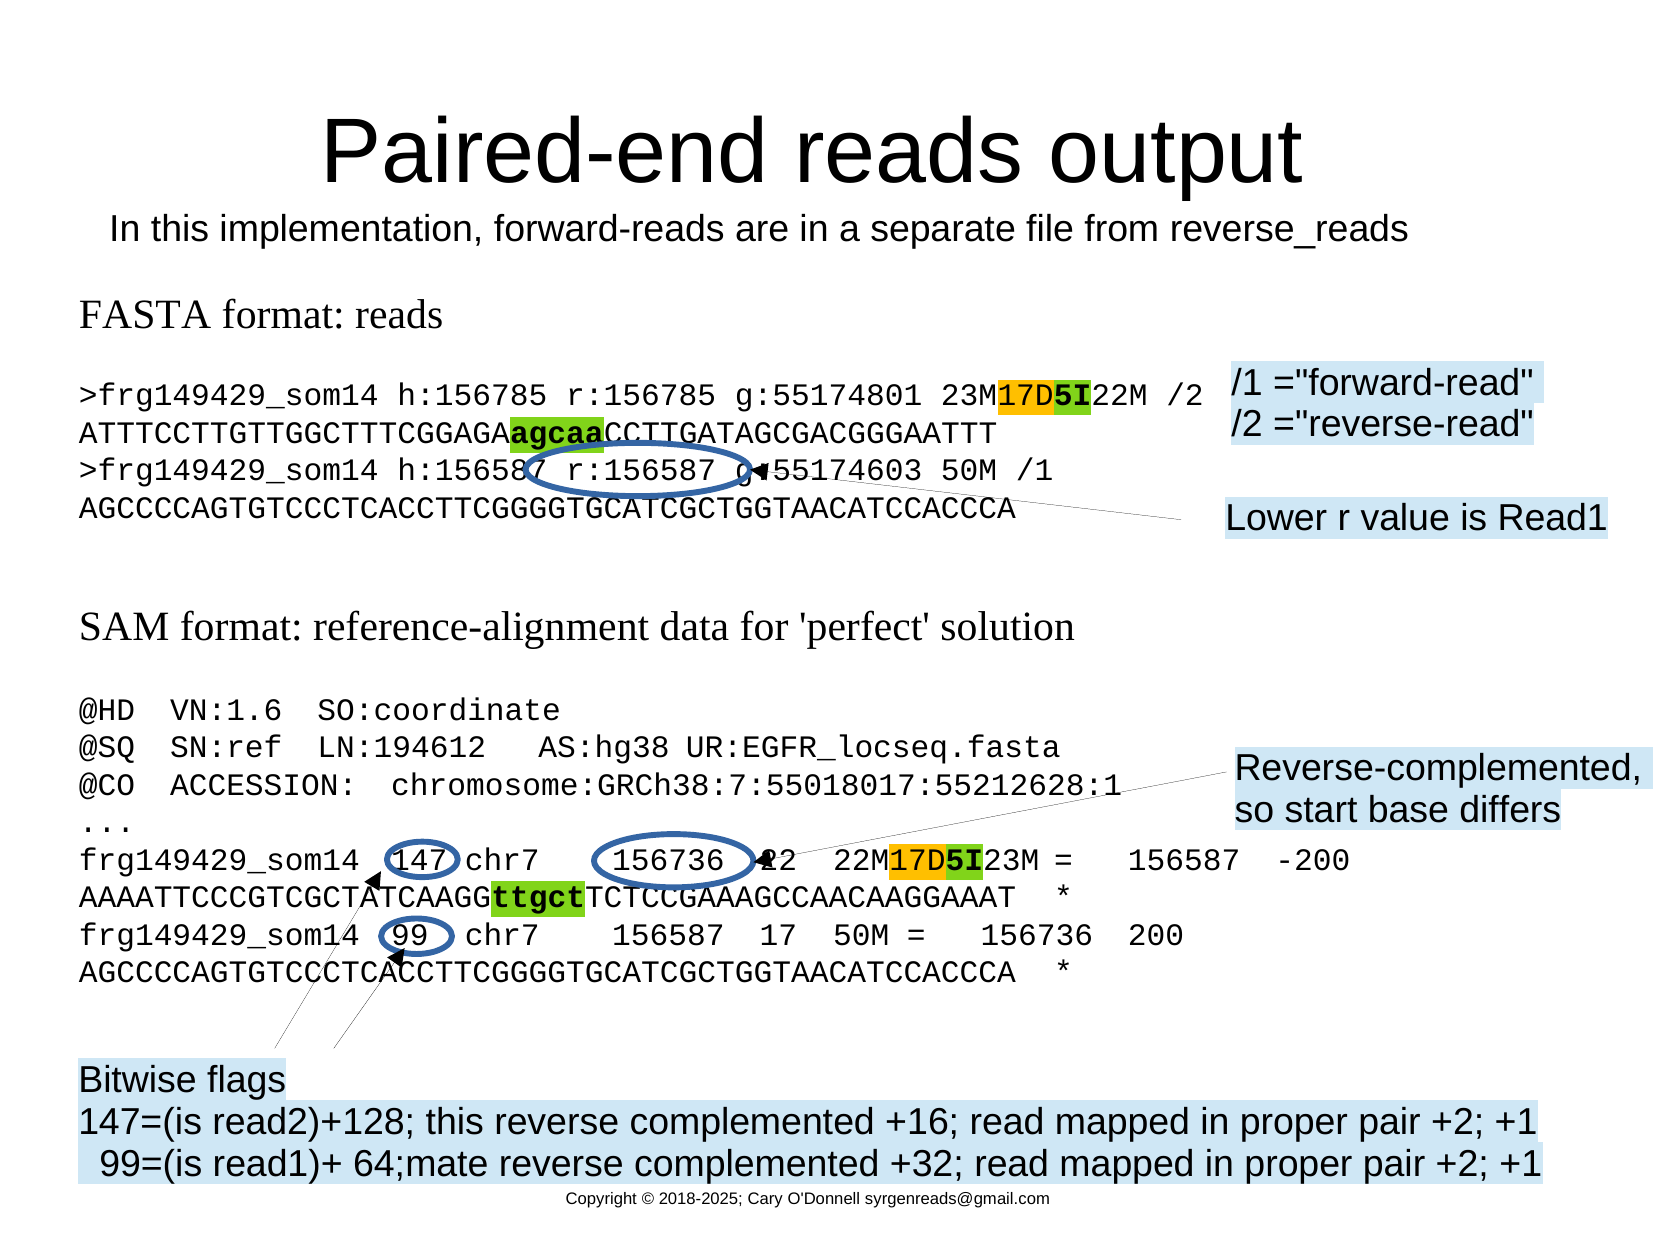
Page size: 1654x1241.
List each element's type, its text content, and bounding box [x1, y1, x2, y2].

text_box Bitwise flags 147=(is read2)+128; this reverse complemented +16; read mapped in proper pair +2; +1 99=(is read1)+ 64;mate reverse complemented +32; read mapped in proper pair +2; +1 [63, 1051, 1630, 1241]
text_box Lower r value is Read1 [1210, 490, 1518, 550]
text_box In this implementation, forward-reads are in a separate file from reverse_reads [94, 200, 1630, 342]
text_box /1 ="forward-read" /2 ="reverse-read" [1216, 354, 1524, 414]
text_box Reverse-complemented, so start base differs [1219, 739, 1527, 799]
title Paired-end reads output [82, 49, 1569, 255]
list FASTA format: reads >frg149429_som14 h:156785 r:156785 g:55174801 23M17D5I22M /2 ATTTCCTTGTTGGCTTTCGGAGAagcaaCCTTGATAGCGACGGGAATTT >frg149429_som14 h:156587 r:156587 g:55174603 50M /1 AGCCCCAGTGTCCCTCACCTTCGGGGTGCATCGCTGGTAACATCCACCCA SAM format: reference-alignment data for 'perfect' solution @HD VN:1.6 SO:coordinate @SQ SN:ref LN:194612 AS:hg38 UR:EGFR_locseq.fasta @CO ACCESSION: chromosome:GRCh38:7:55018017:55212628:1 ... frg149429_som14 147 chr7 156736 22 22M17D5I23M = 156587 -200 AAAATTCCCGTCGCTATCAAGGttgctTCTCCGAAAGCCAACAAGGAAAT * frg149429_som14 99 chr7 156587 17 50M = 156736 200 AGCCCCAGTGTCCCTCACCTTCGGGGTGCATCGCTGGTAACATCCACCCA * [78, 282, 1565, 1051]
